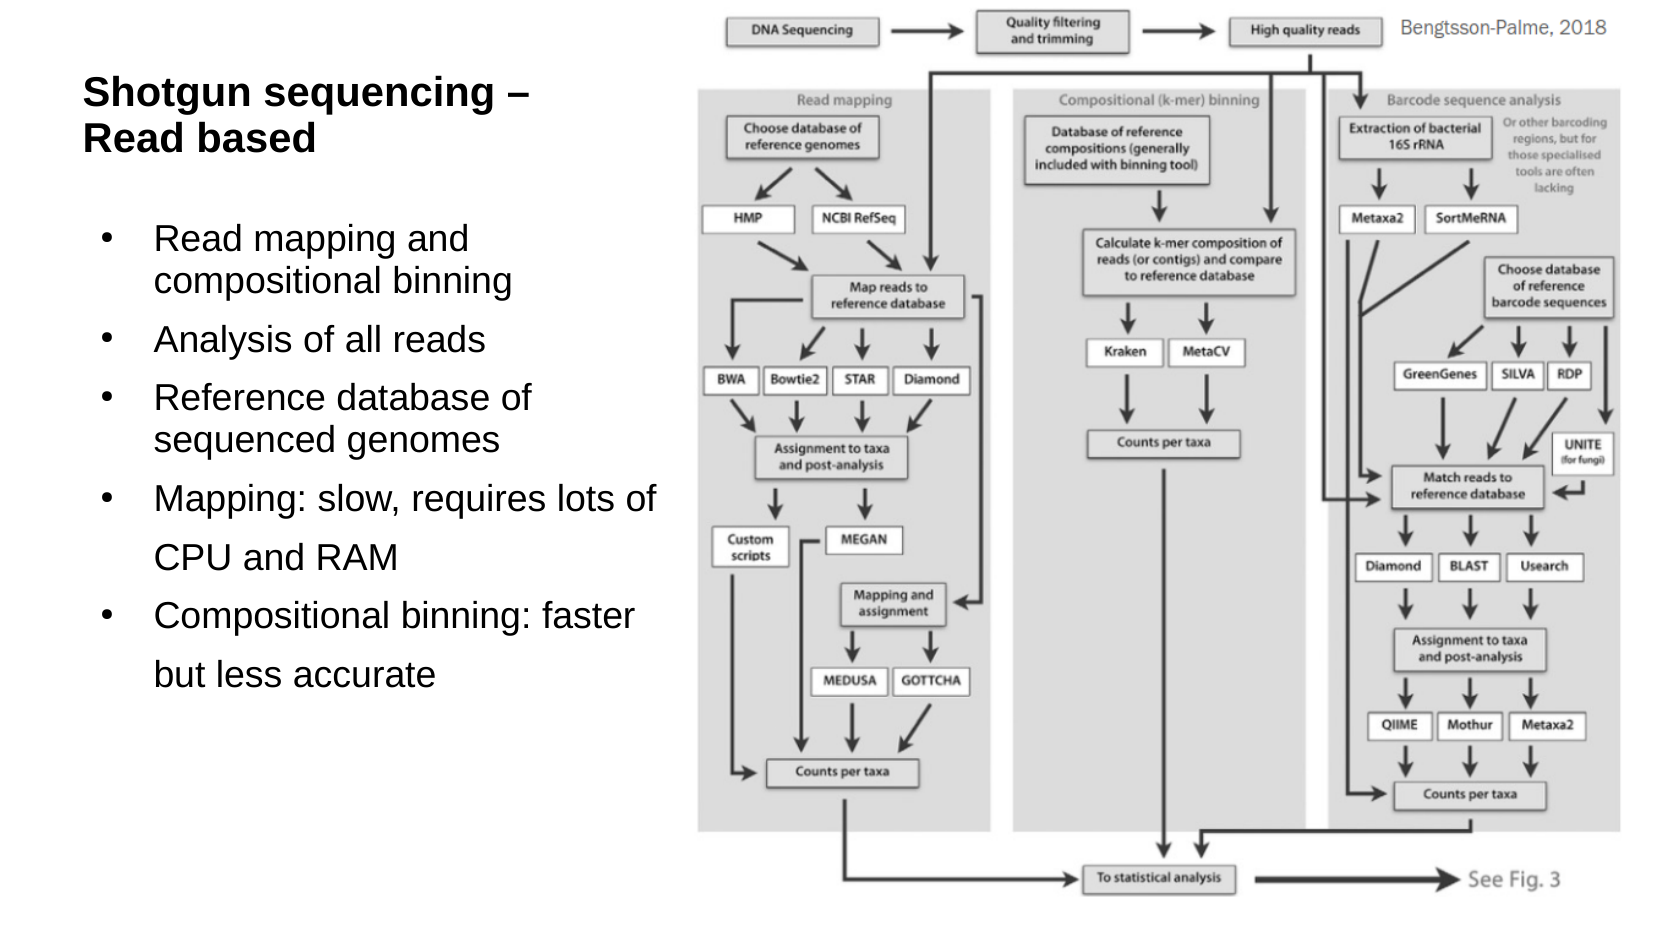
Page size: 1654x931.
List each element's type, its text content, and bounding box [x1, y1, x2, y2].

picture [667, 0, 1651, 931]
title Shotgun sequencing – Read based [82, 37, 667, 193]
list Read mapping and compositional binning Analysis of all reads Reference database of sequenced genomes Mapping: slow, requires lots of CPU and RAM Compositional binning: faster but less accurate [82, 217, 667, 758]
